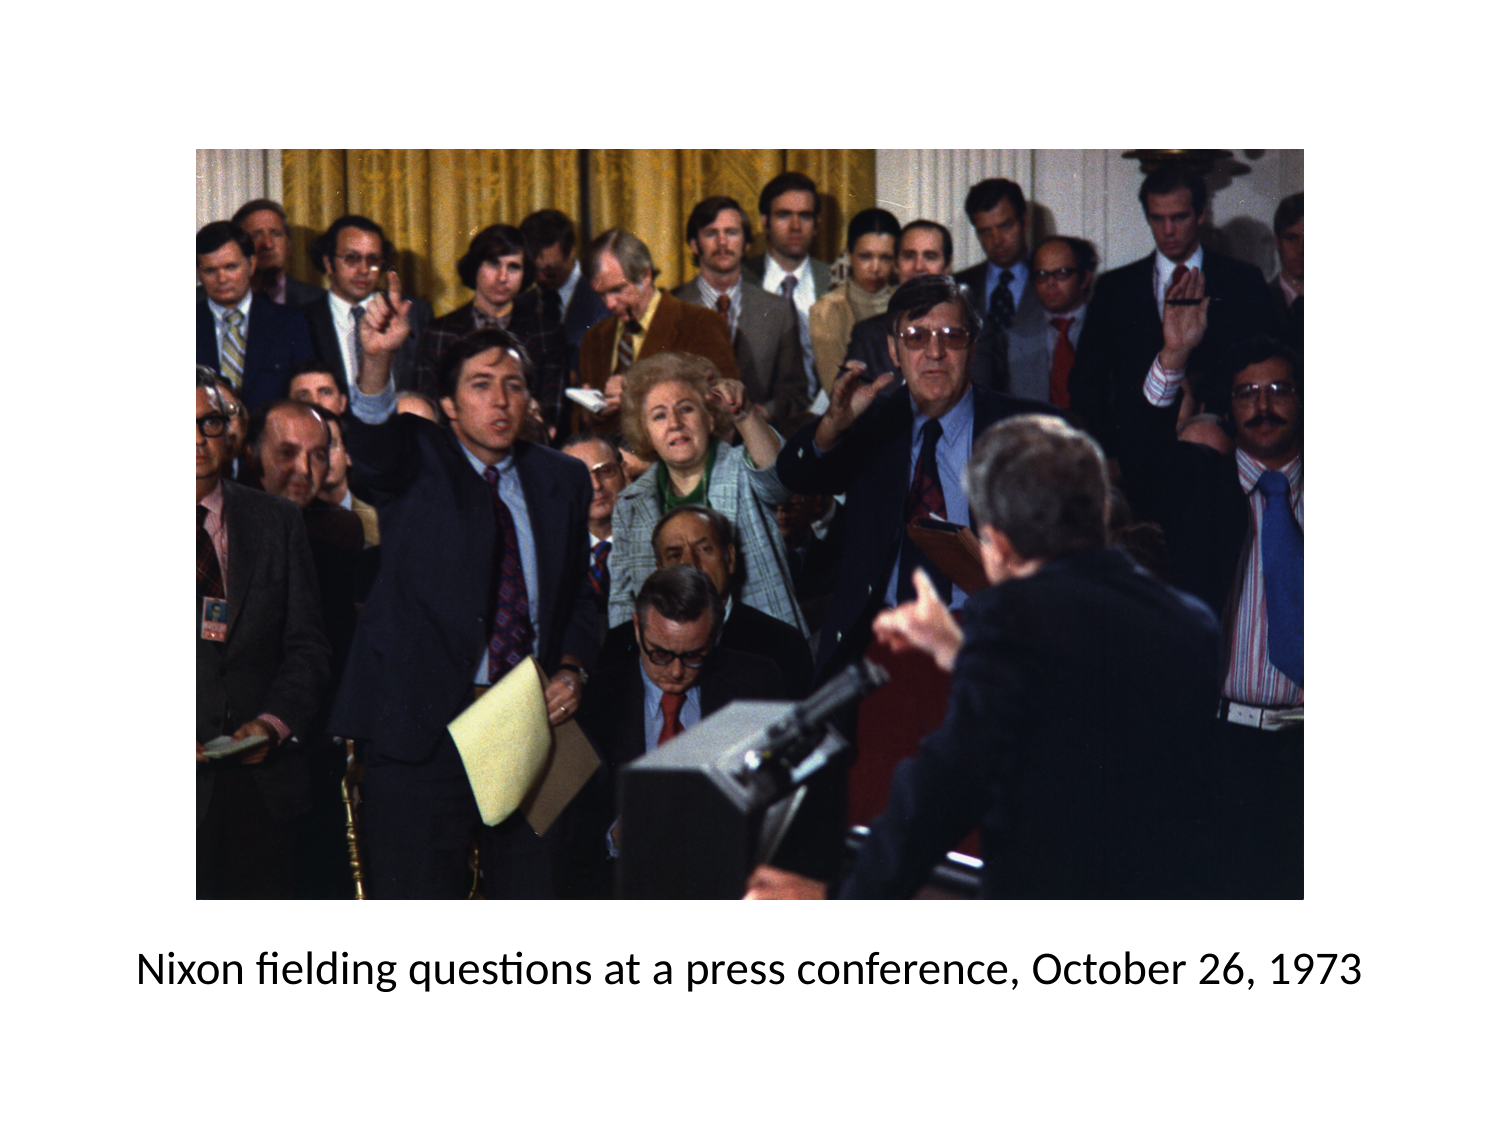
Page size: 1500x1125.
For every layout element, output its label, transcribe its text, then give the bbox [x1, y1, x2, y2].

picture [196, 149, 1304, 900]
text_box Nixon fielding questions at a press conference, October 26, 1973 [121, 929, 1379, 1001]
